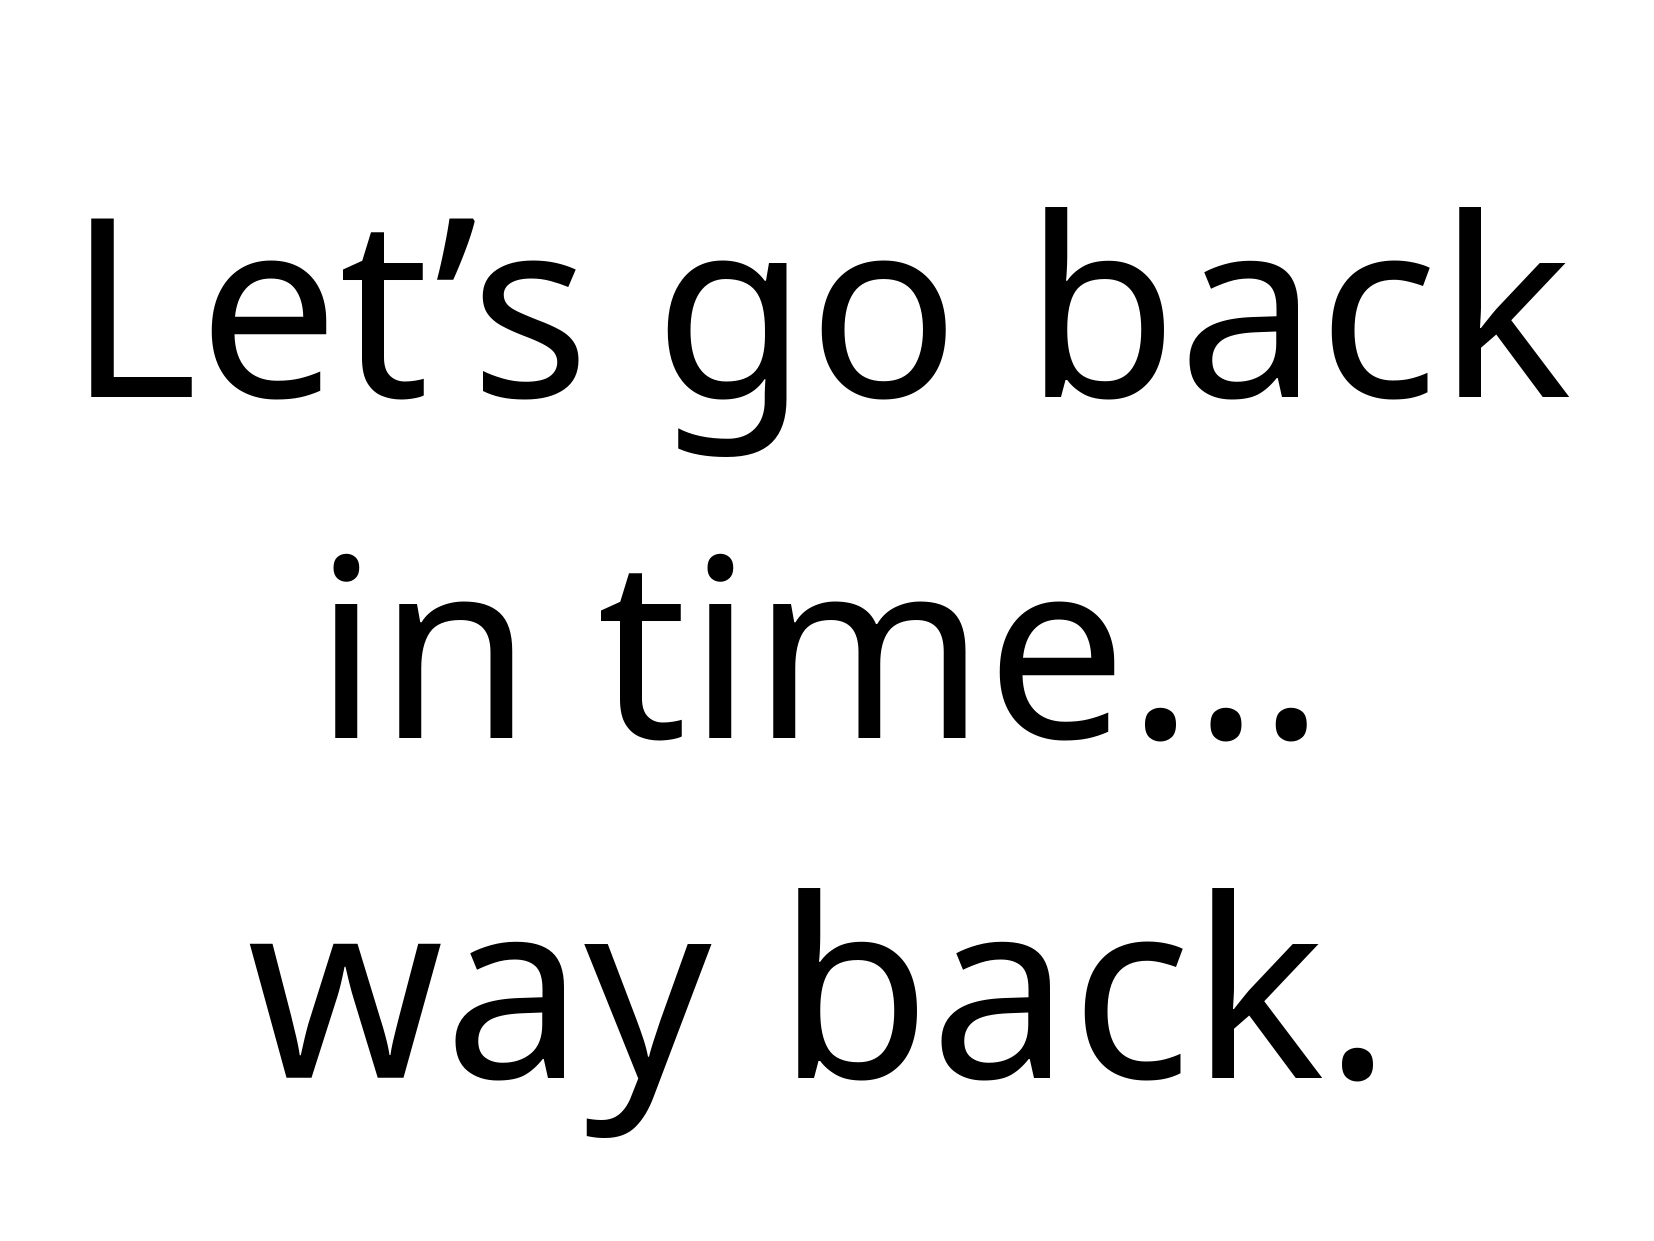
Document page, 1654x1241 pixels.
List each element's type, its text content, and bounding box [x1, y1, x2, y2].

title Let’s go back in time… way back. [8, 31, 1632, 1241]
